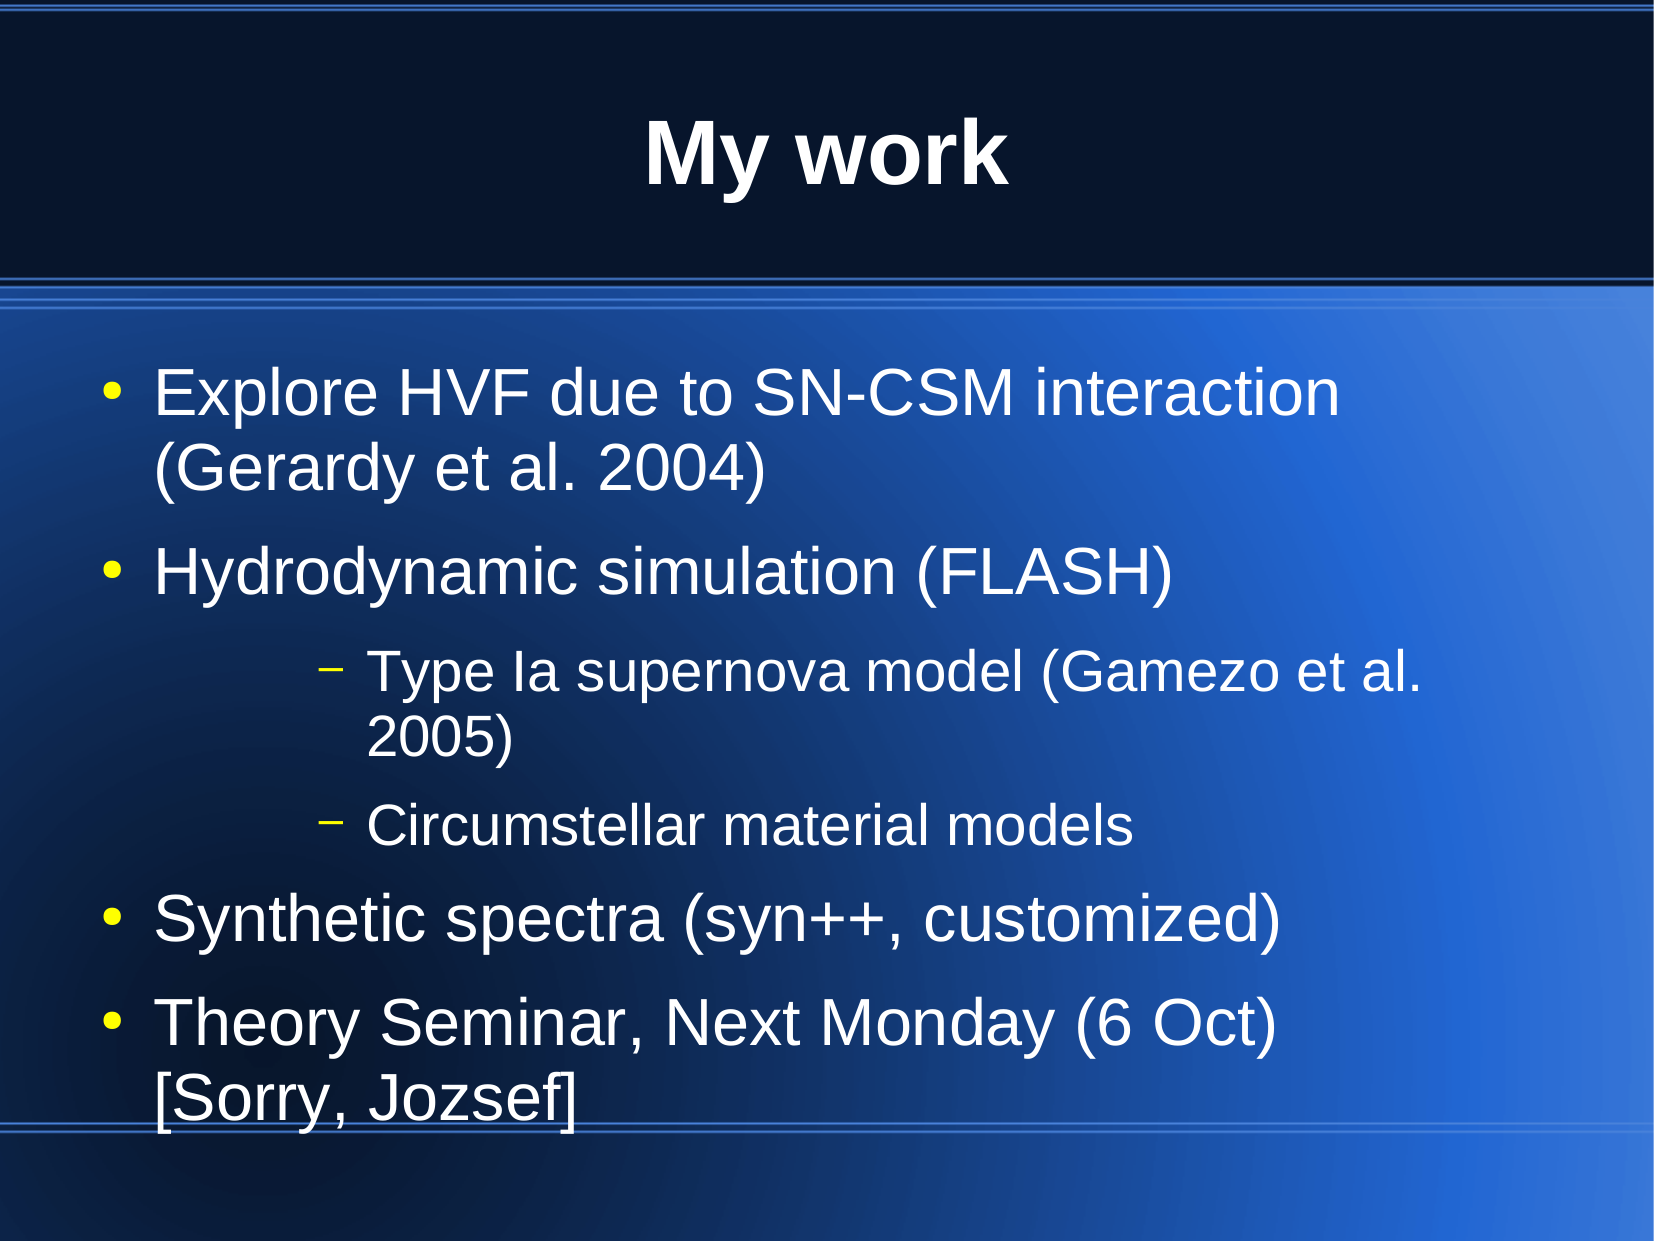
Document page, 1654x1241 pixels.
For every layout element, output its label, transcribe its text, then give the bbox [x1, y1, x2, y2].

title My work [82, 49, 1571, 257]
list Explore HVF due to SN-CSM interaction (Gerardy et al. 2004) Hydrodynamic simulation (FLASH) Type Ia supernova model (Gamezo et al. 2005) Circumstellar material models Synthetic spectra (syn++, customized) Theory Seminar, Next Monday (6 Oct) [Sorry, Jozsef] [82, 355, 1571, 1135]
picture [0, 0, 1654, 1241]
